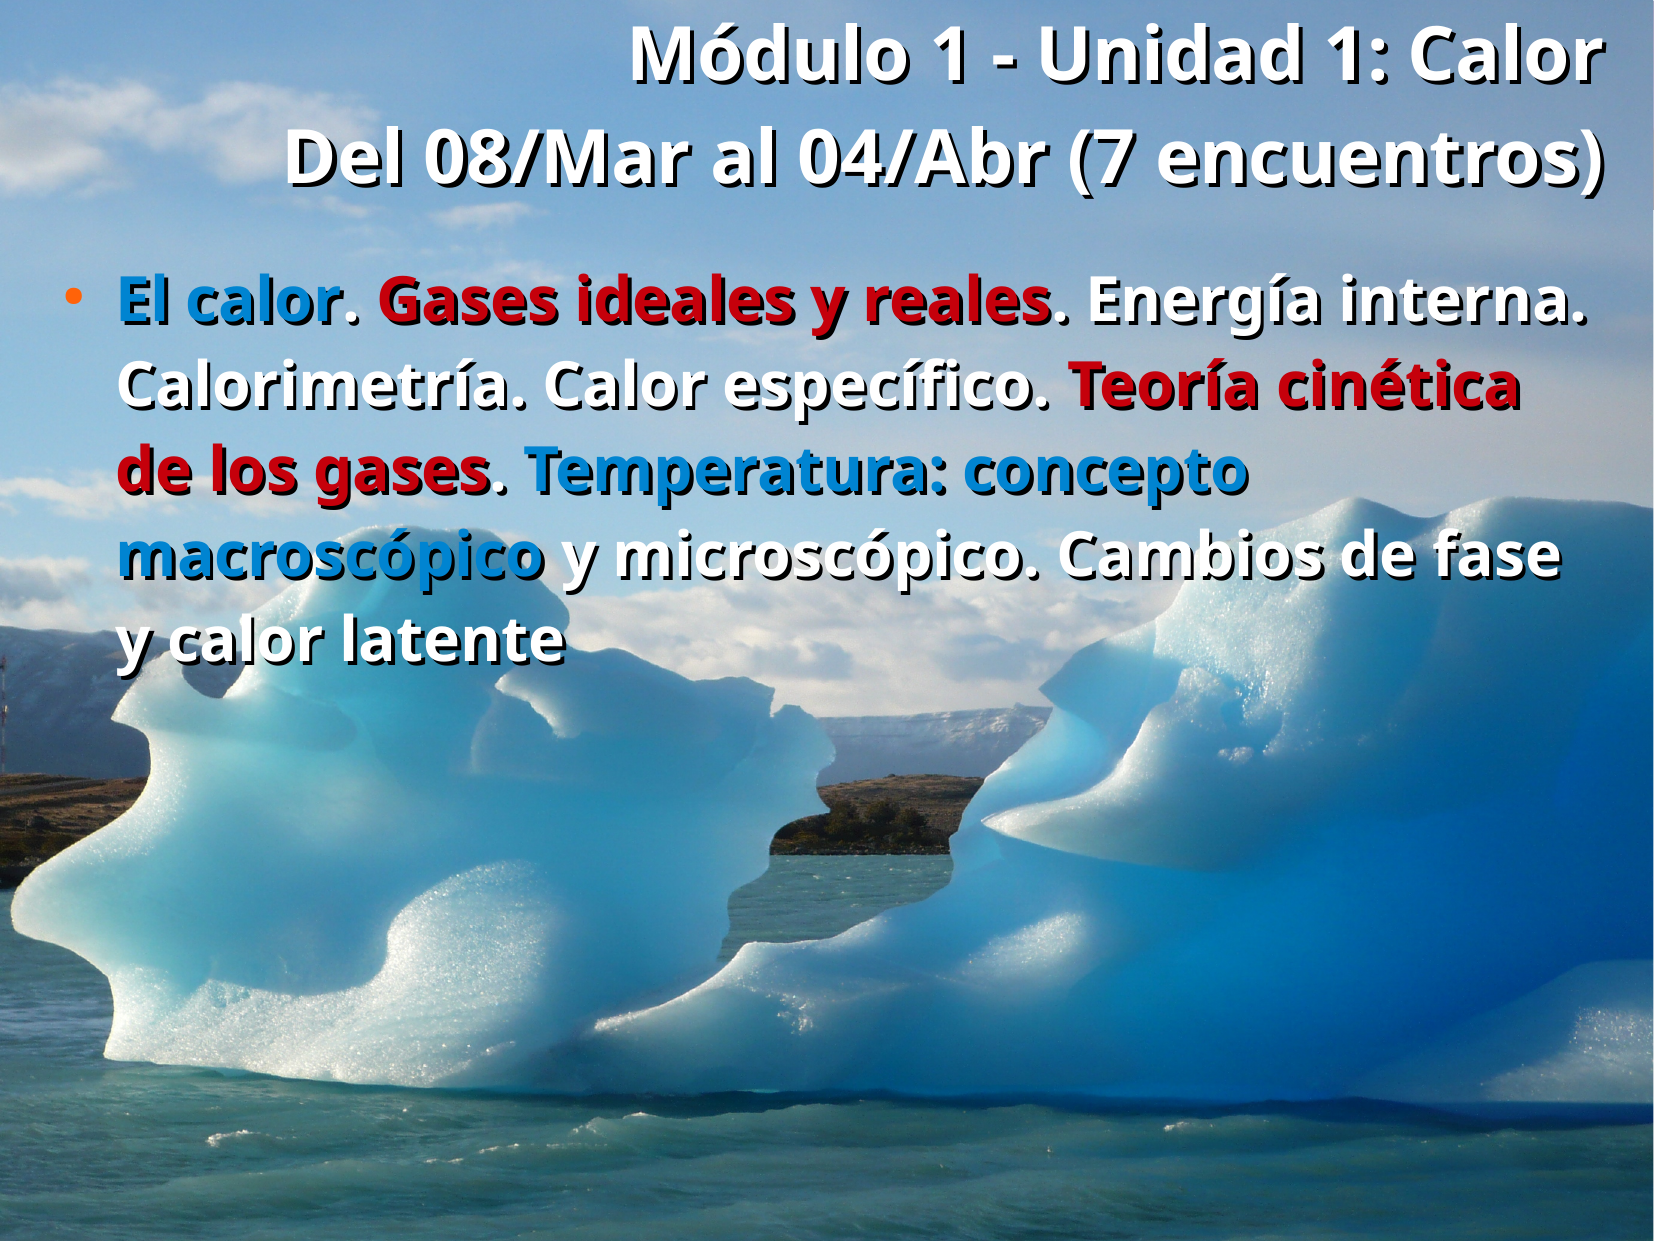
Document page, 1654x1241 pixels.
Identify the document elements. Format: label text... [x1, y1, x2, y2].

picture [0, 0, 1654, 1241]
title Módulo 1 - Unidad 1: Calor Del 08/Mar al 04/Abr (7 encuentros) [45, 11, 1606, 195]
list El calor. Gases ideales y reales. Energía interna. Calorimetría. Calor específico. Teoría cinética de los gases. Temperatura: concepto macroscópico y microscópico. Cambios de fase y calor latente [45, 255, 1606, 1156]
